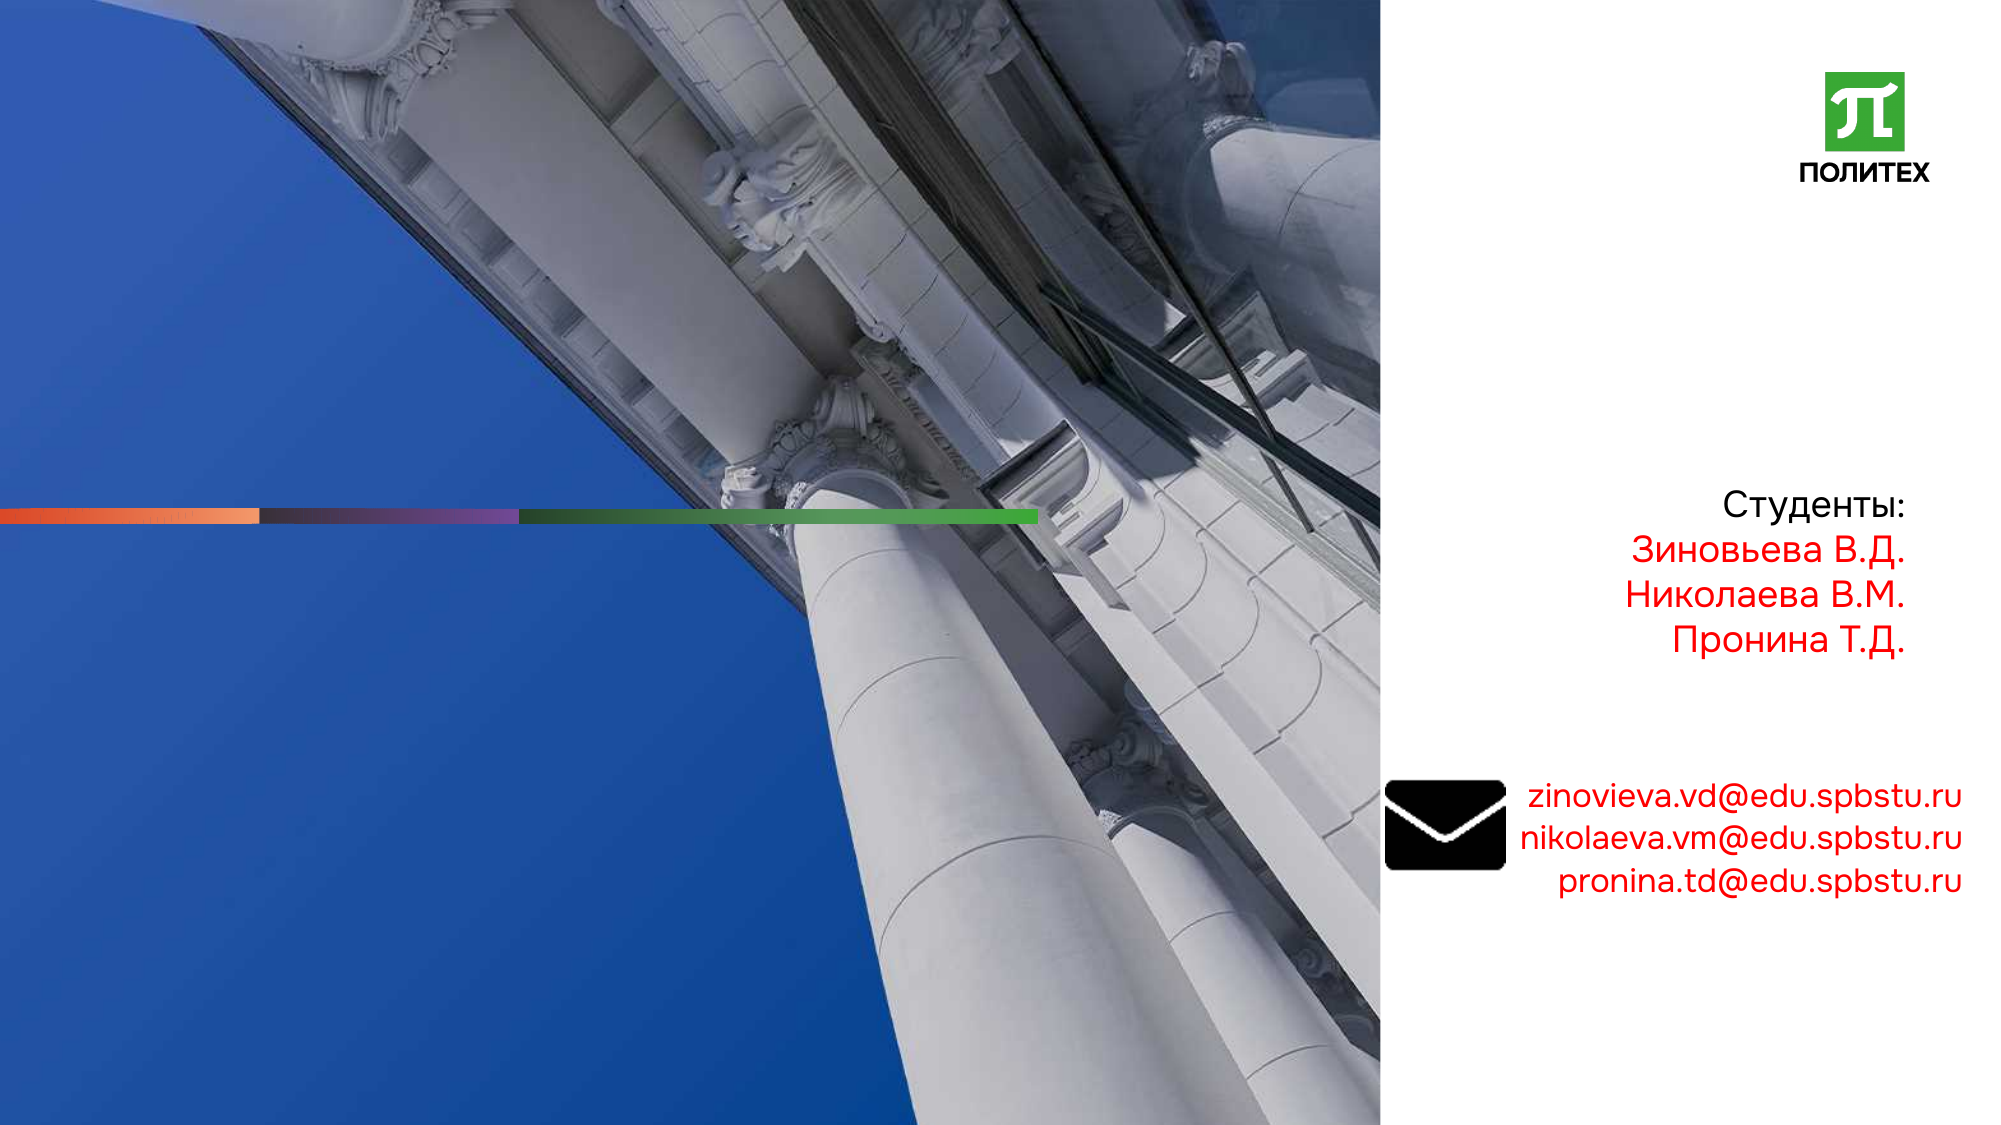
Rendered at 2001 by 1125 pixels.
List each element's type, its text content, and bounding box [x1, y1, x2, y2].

picture [1385, 765, 1506, 886]
picture [0, 0, 1381, 1125]
text_box Студенты: Зиновьева В.Д. Николаева В.М. Пронина Т.Д. [1476, 472, 1921, 668]
picture [1800, 72, 1930, 182]
text_box zinovieva.vd@edu.spbstu.ru nikolaeva.vm@edu.spbstu.ru pronina.td@edu.spbstu.ru [1476, 767, 1979, 916]
